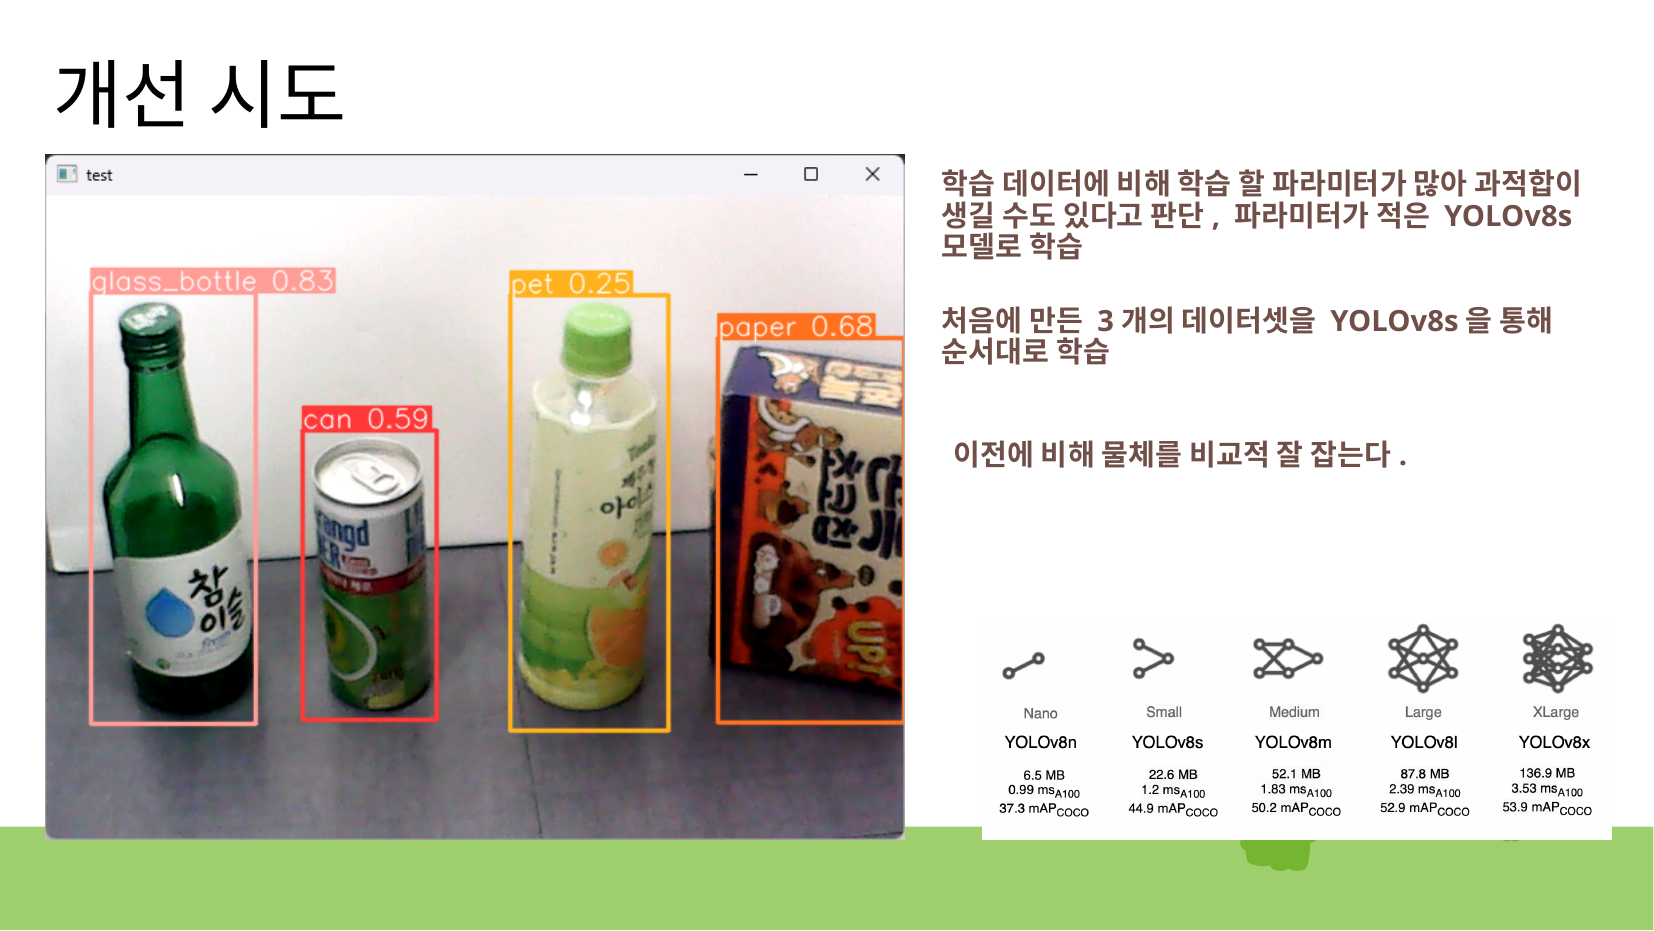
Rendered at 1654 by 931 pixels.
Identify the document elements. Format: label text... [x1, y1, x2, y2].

text_box 처음에 만든 3개의 데이터셋을 YOLOv8s을 통해 순서대로 학습 [926, 291, 1600, 384]
text_box 이전에 비해 물체를 비교적 잘 잡는다. [938, 425, 1511, 488]
text_box 개선 시도 [38, 42, 396, 154]
picture [982, 618, 1612, 840]
text_box 학습 데이터에 비해 학습 할 파라미터가 많아 과적합이 생길 수도 있다고 판단, 파라미터가 적은 YOLOv8s 모델로 학습 [926, 154, 1629, 280]
picture [45, 154, 905, 840]
